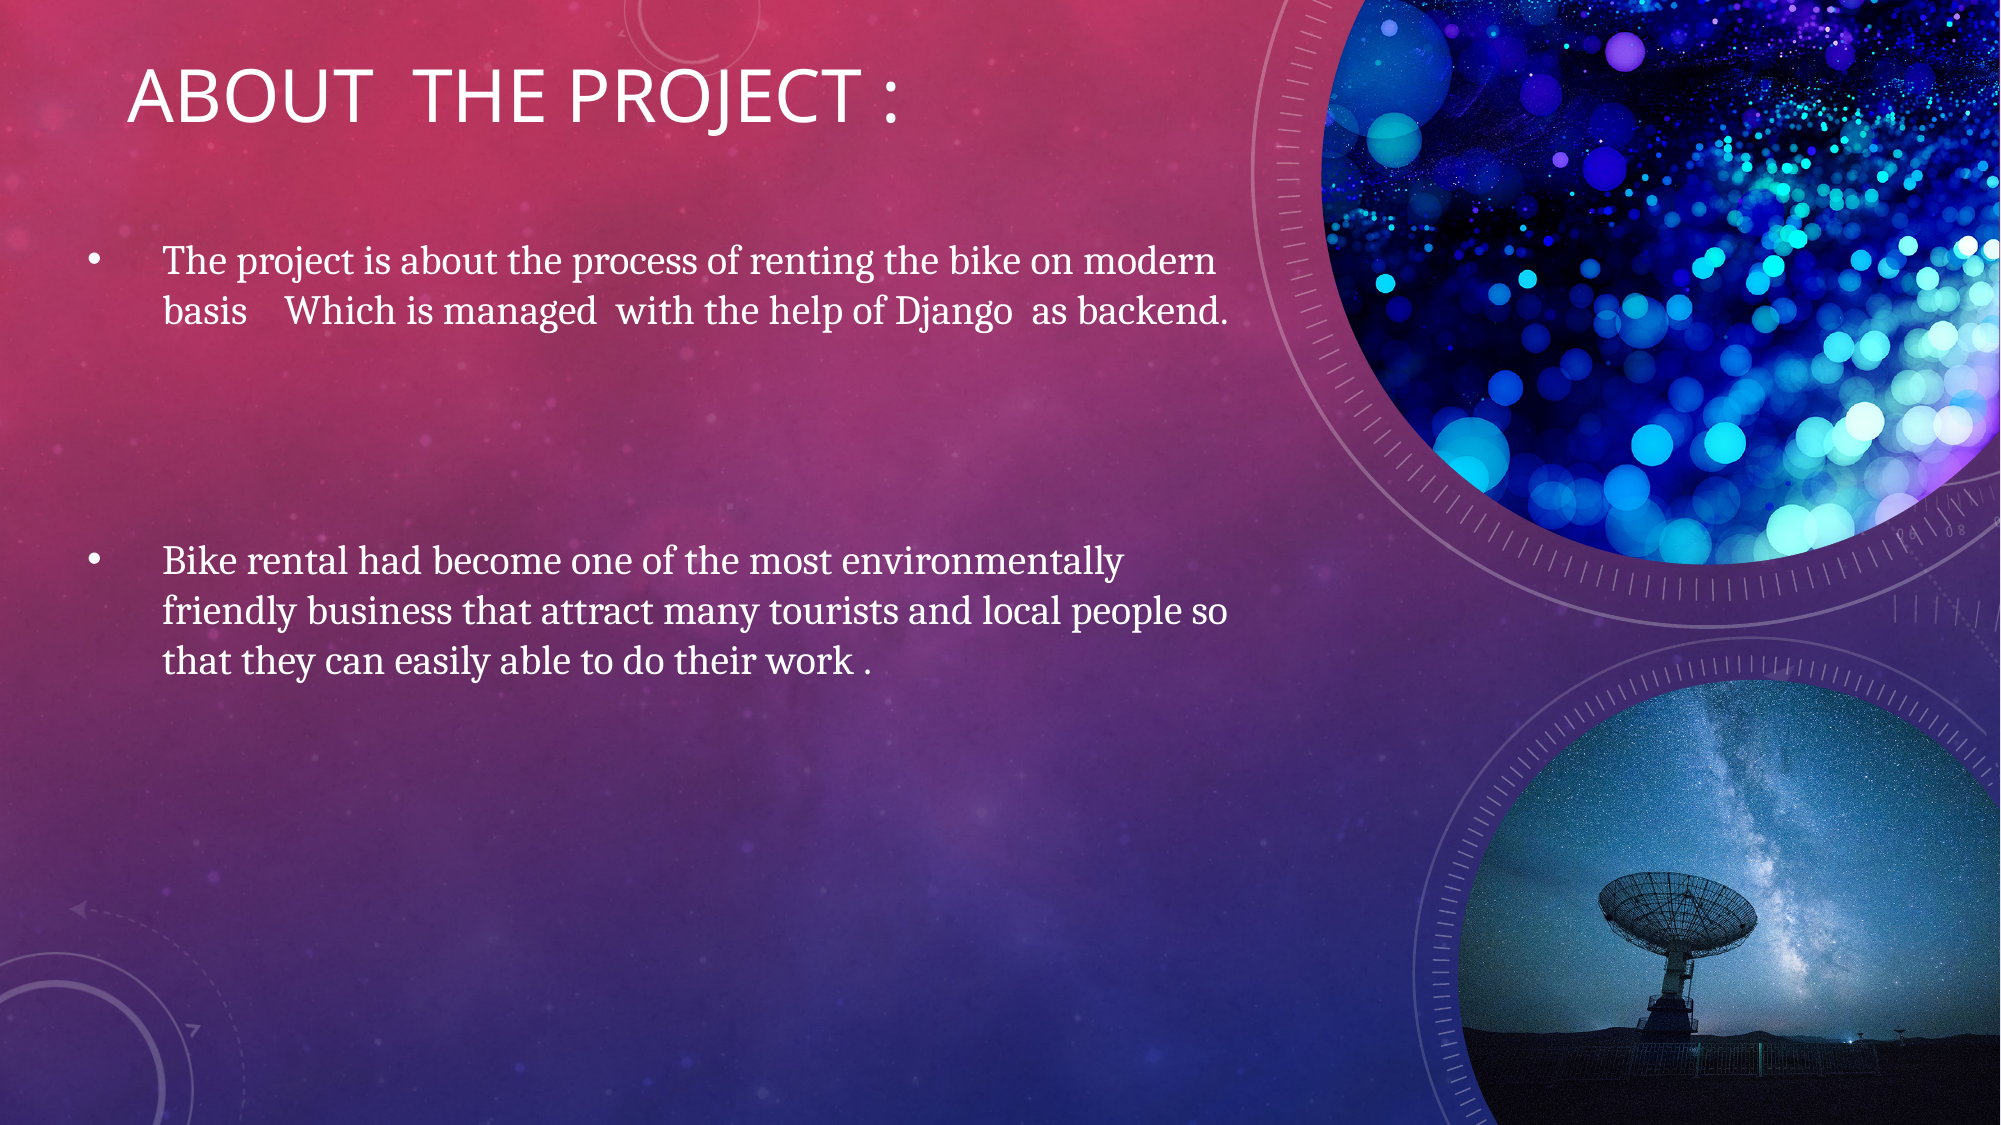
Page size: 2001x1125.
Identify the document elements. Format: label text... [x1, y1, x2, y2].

text_box [1458, 679, 2000, 1125]
text_box [1321, 0, 2000, 565]
text_box [1250, 0, 2000, 629]
text_box [1412, 636, 1987, 1125]
text_box The project is about the process of renting the bike on modern basis Which is managed with the help of Django as backend. Bike rental had become one of the most environmentally friendly business that attract many tourists and local people so that they can easily able to do their work . [72, 225, 1254, 741]
title About the project : [112, 41, 1121, 225]
picture [0, 0, 2001, 1125]
